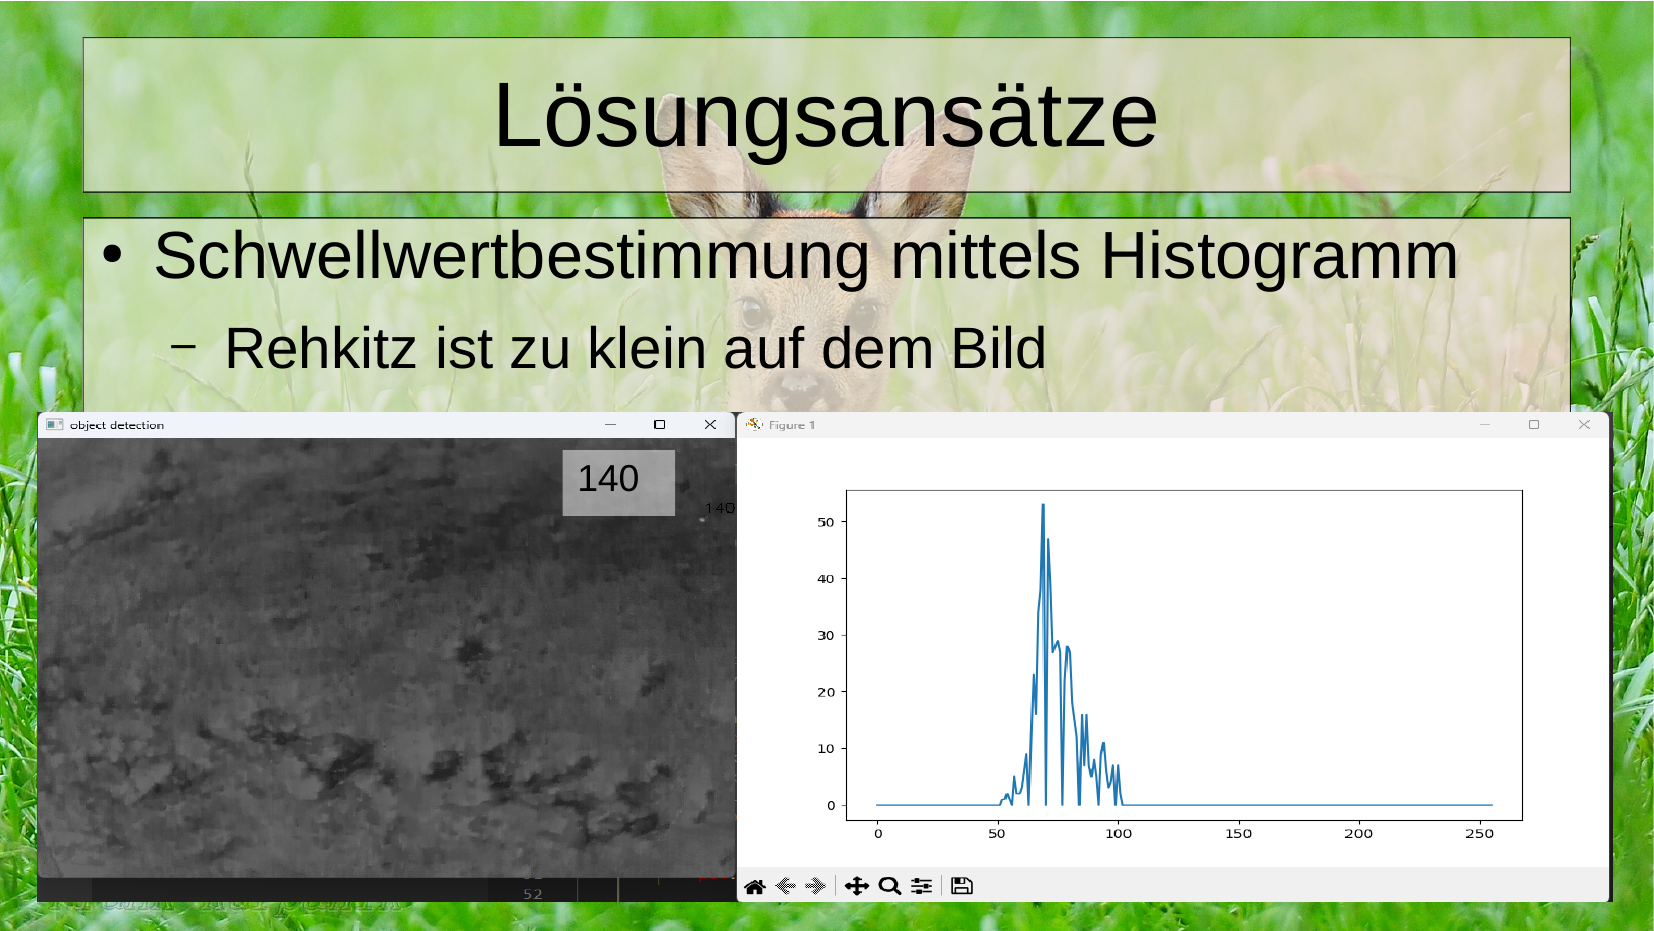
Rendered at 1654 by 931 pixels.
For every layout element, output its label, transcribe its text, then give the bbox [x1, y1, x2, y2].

text_box 140 [562, 450, 676, 516]
title Lösungsansätze [82, 37, 1571, 193]
list Schwellwertbestimmung mittels Histogramm Rehkitz ist zu klein auf dem Bild [82, 217, 1571, 412]
picture [0, 1, 1654, 931]
